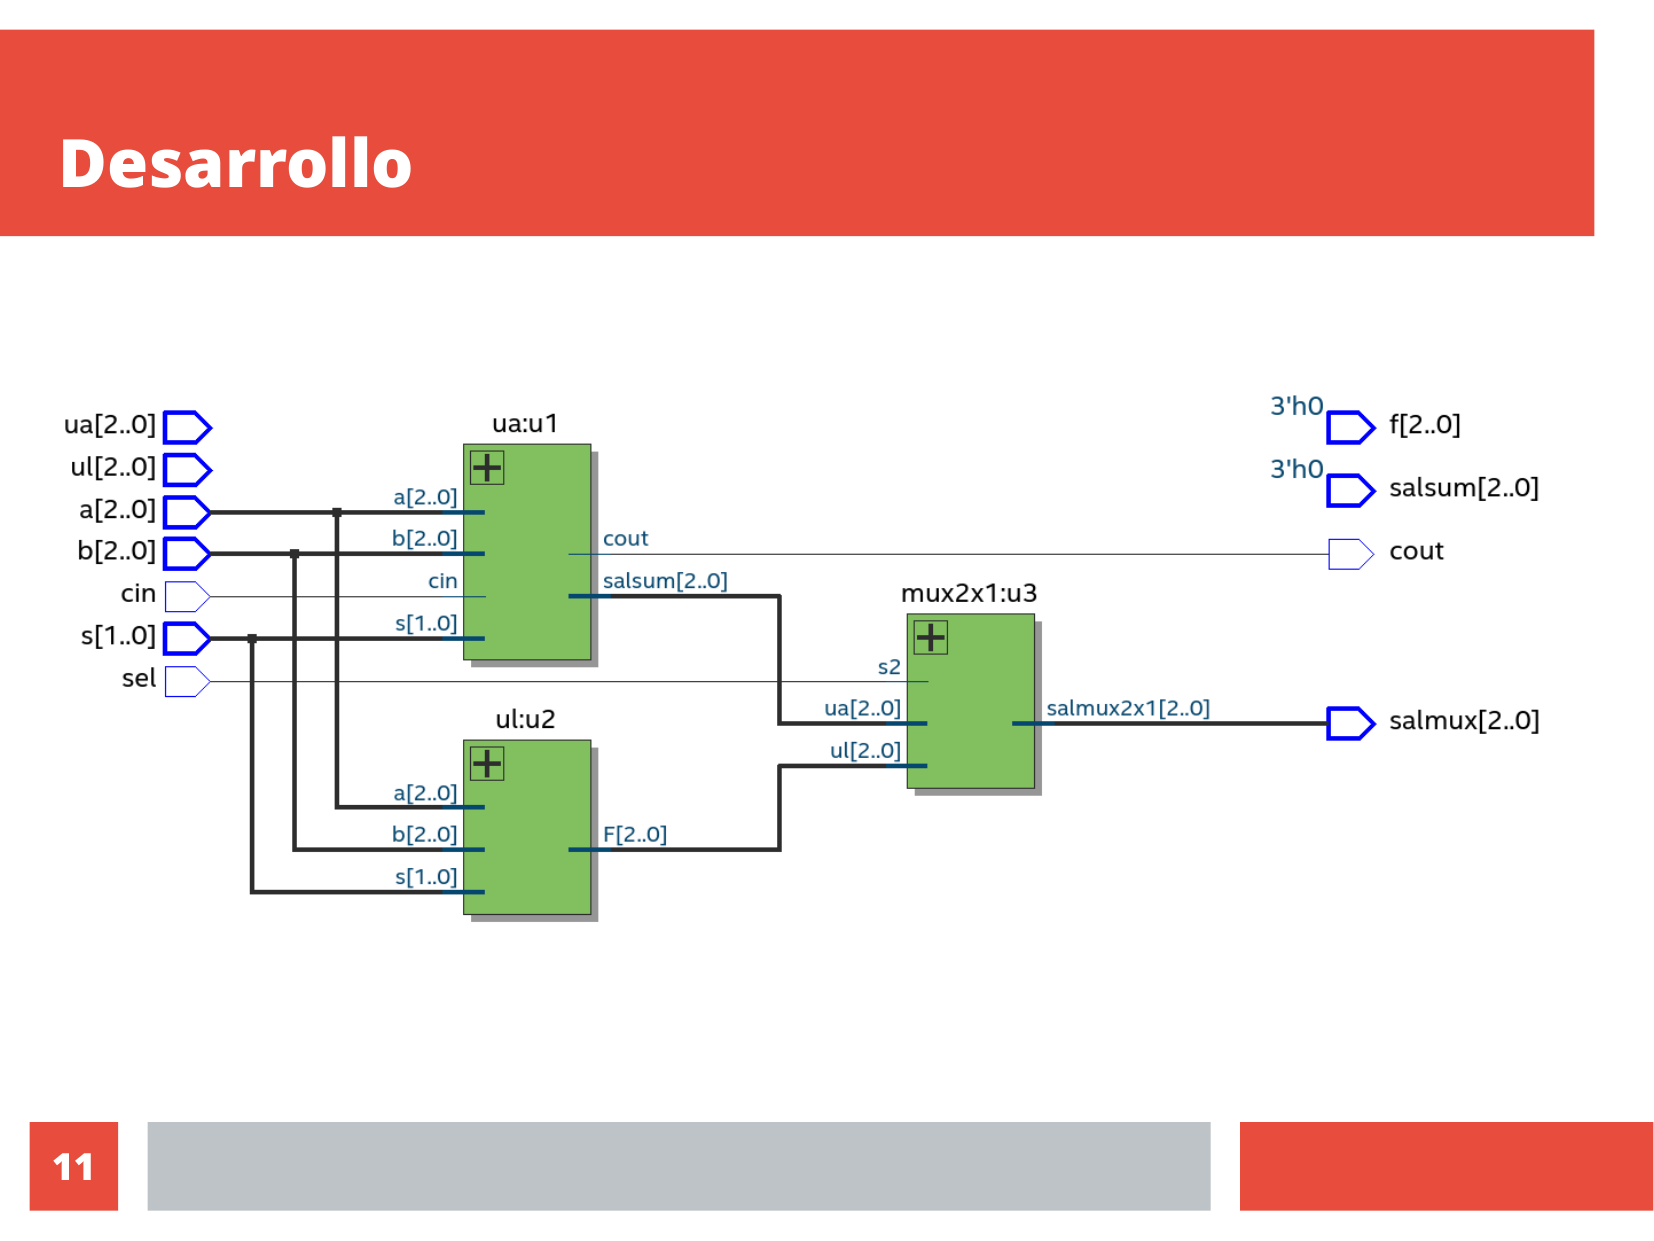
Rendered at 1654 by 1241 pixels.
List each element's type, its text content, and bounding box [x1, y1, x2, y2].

title Desarrollo [59, 59, 1595, 207]
picture [59, 354, 1557, 981]
